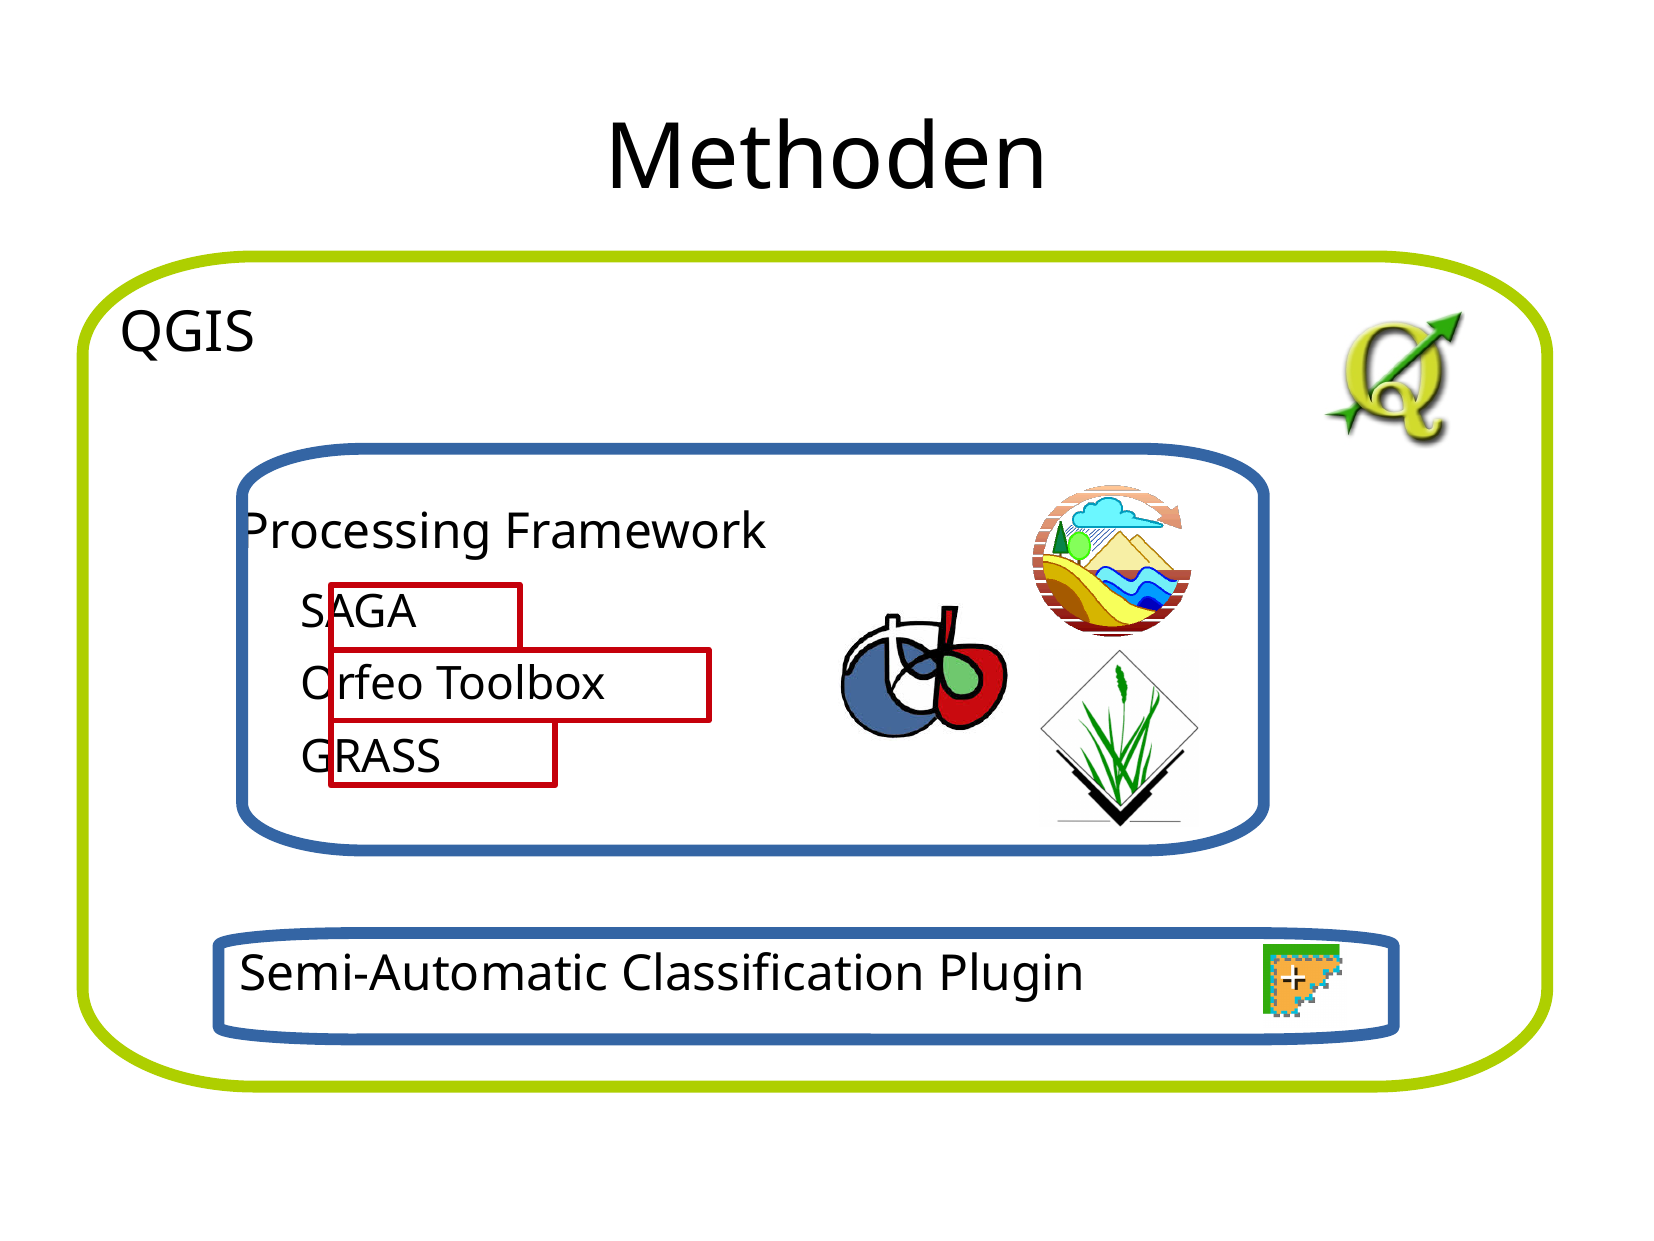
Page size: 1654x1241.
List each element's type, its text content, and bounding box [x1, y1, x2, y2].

title Methoden [82, 49, 1571, 257]
picture [831, 575, 1016, 768]
list QGIS Processing Framework SAGA Orfeo Toolbox GRASS Semi-Automatic Classification Plugin [225, 939, 1387, 1010]
picture [1031, 484, 1193, 638]
picture [1263, 944, 1347, 1028]
picture [1322, 307, 1465, 449]
picture [1039, 649, 1199, 827]
list QGIS Processing Framework SAGA Orfeo Toolbox GRASS Semi-Automatic Classification Plugin [59, 290, 113, 1010]
list QGIS Processing Framework SAGA Orfeo Toolbox GRASS Semi-Automatic Classification Plugin [89, 290, 1541, 1010]
